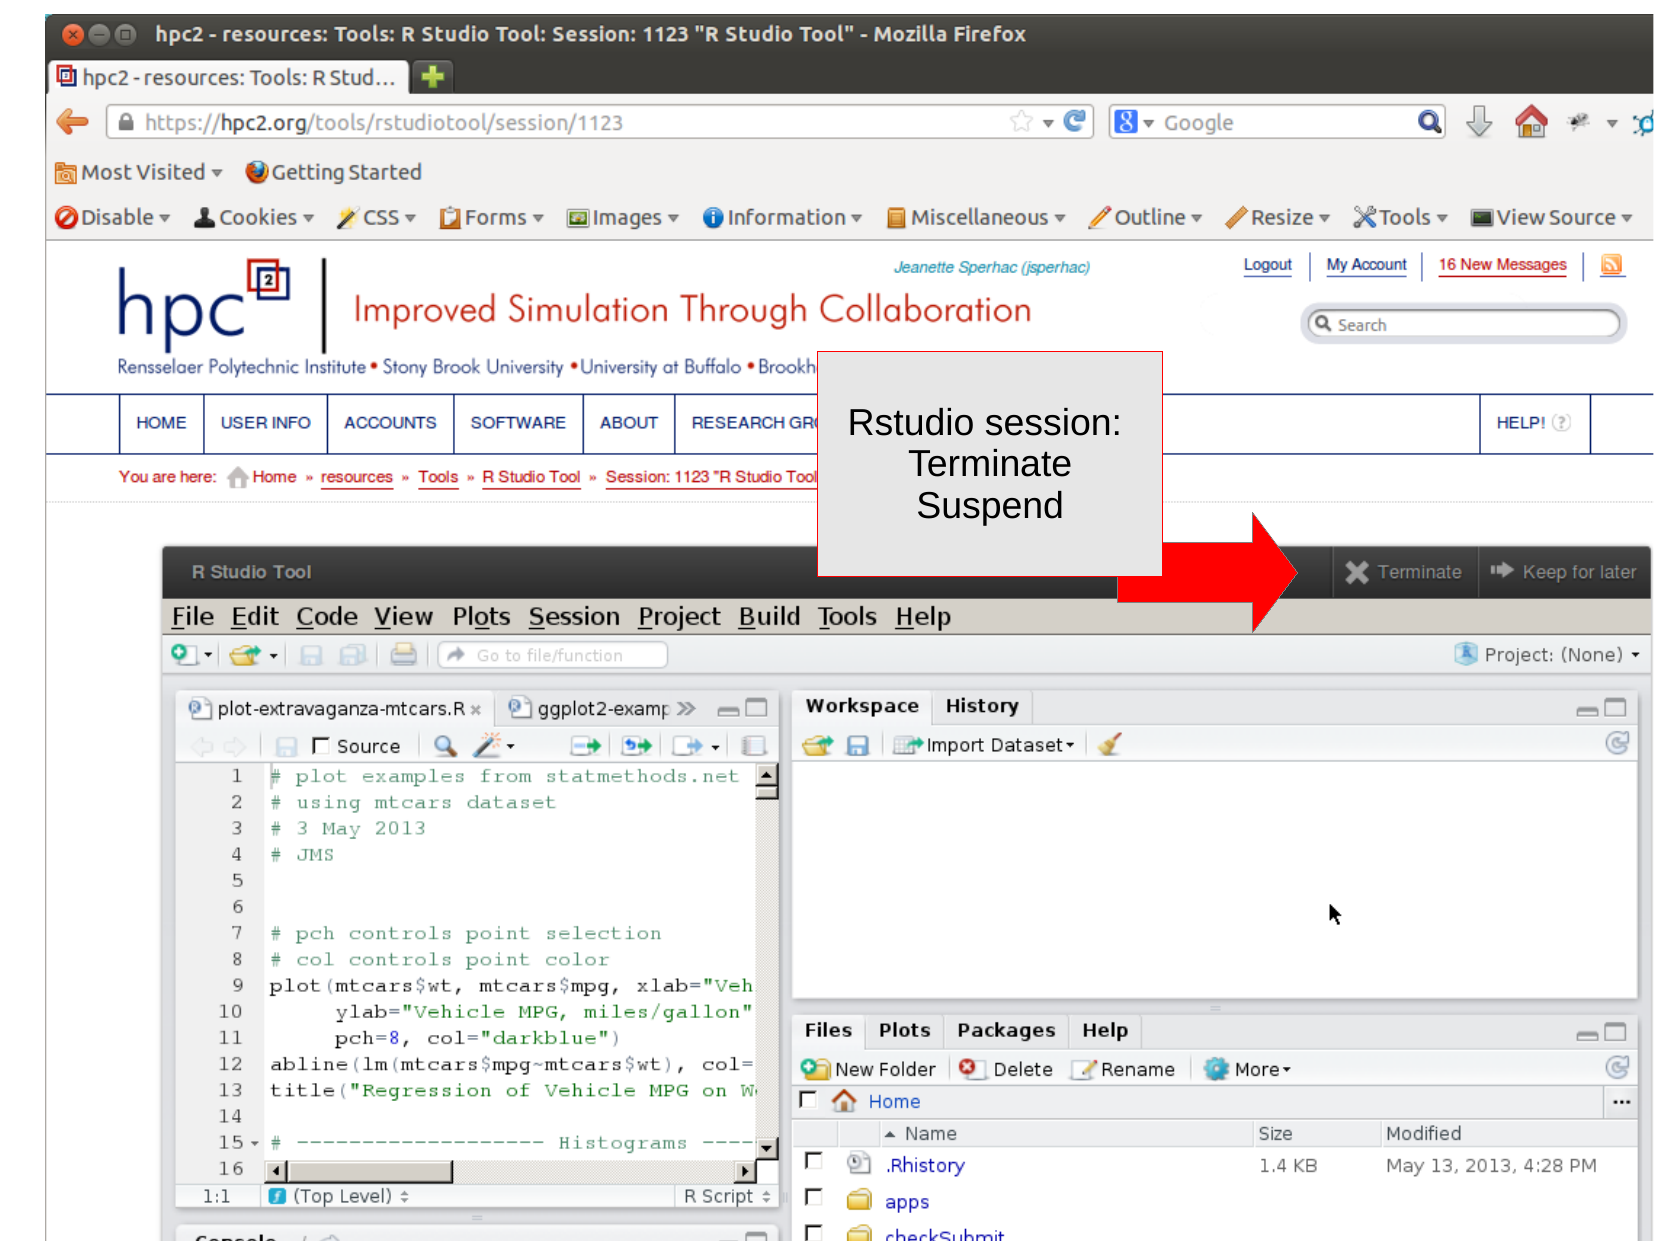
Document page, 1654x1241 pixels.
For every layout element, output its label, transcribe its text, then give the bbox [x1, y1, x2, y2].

text_box [1117, 512, 1298, 633]
text_box Rstudio session: Terminate Suspend [817, 351, 1163, 577]
picture [45, 14, 1654, 1241]
